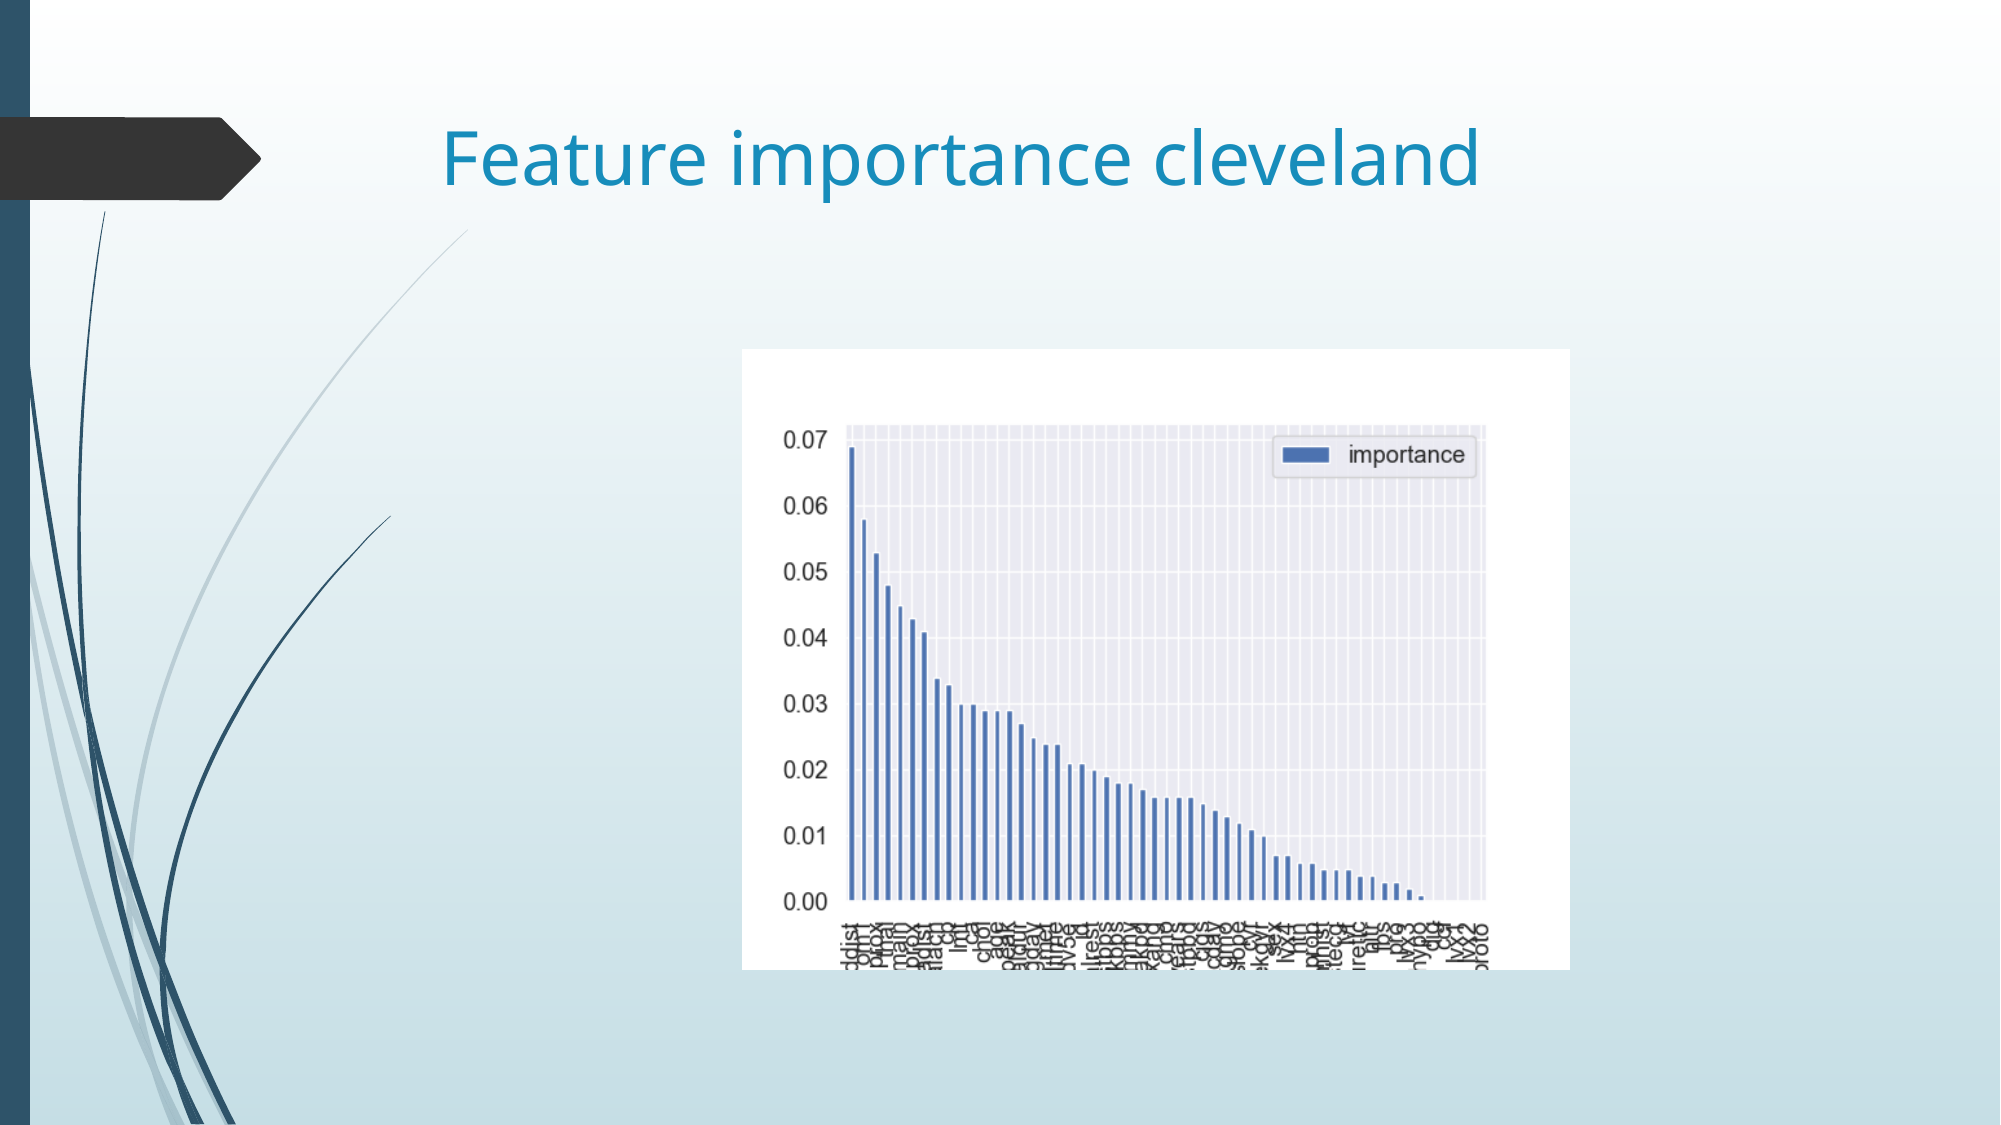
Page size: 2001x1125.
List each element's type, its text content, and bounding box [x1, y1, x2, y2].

picture [742, 350, 1570, 970]
title Feature importance cleveland [425, 102, 1888, 313]
